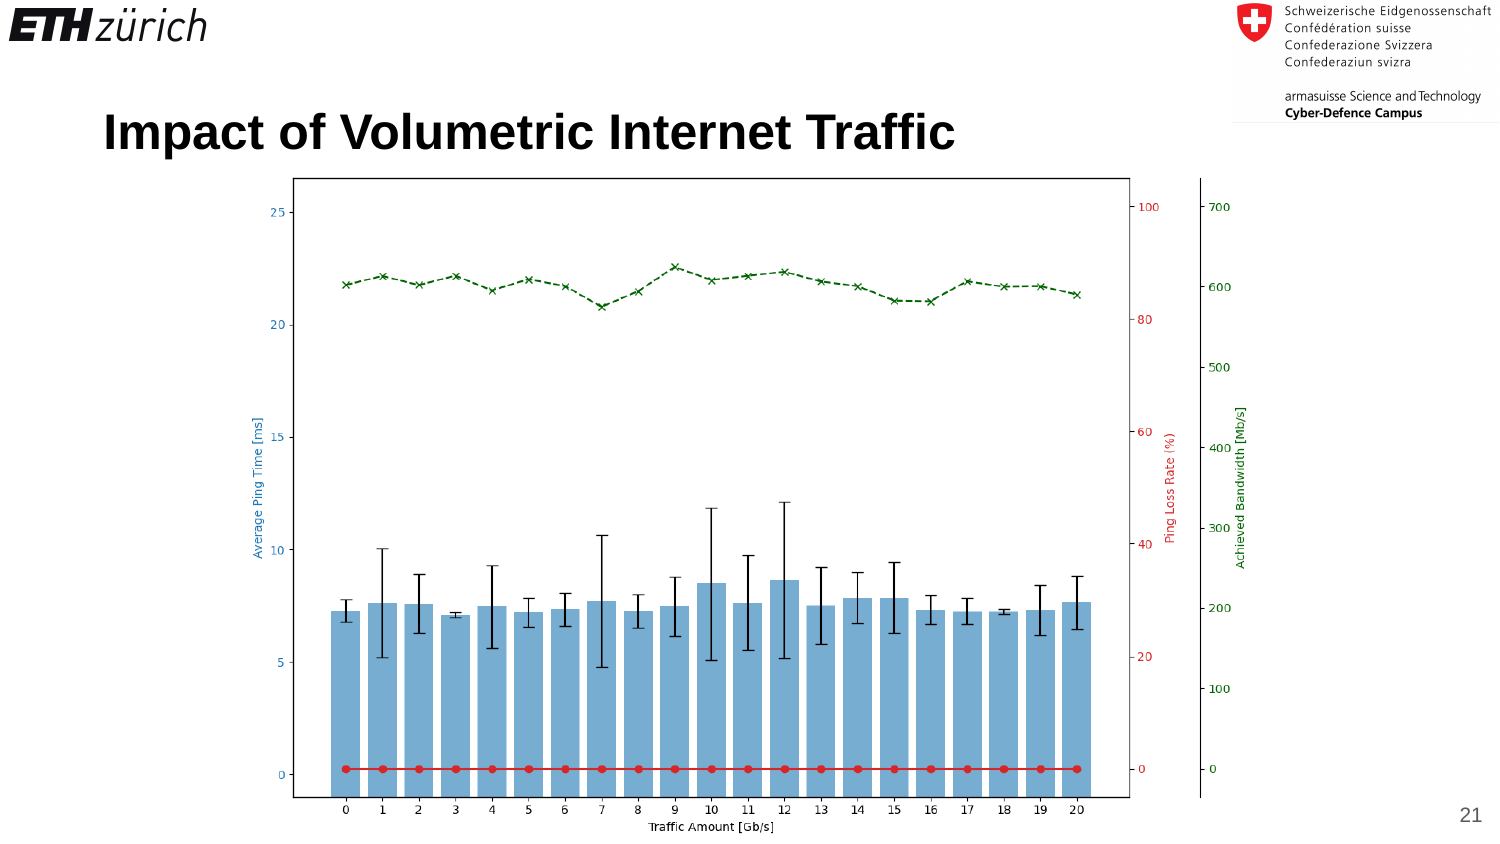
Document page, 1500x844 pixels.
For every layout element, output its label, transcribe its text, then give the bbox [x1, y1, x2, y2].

picture [1232, 0, 1500, 123]
picture [240, 165, 1260, 844]
text_box Impact of Volumetric Internet Traffic [88, 88, 1182, 178]
picture [8, 8, 207, 42]
